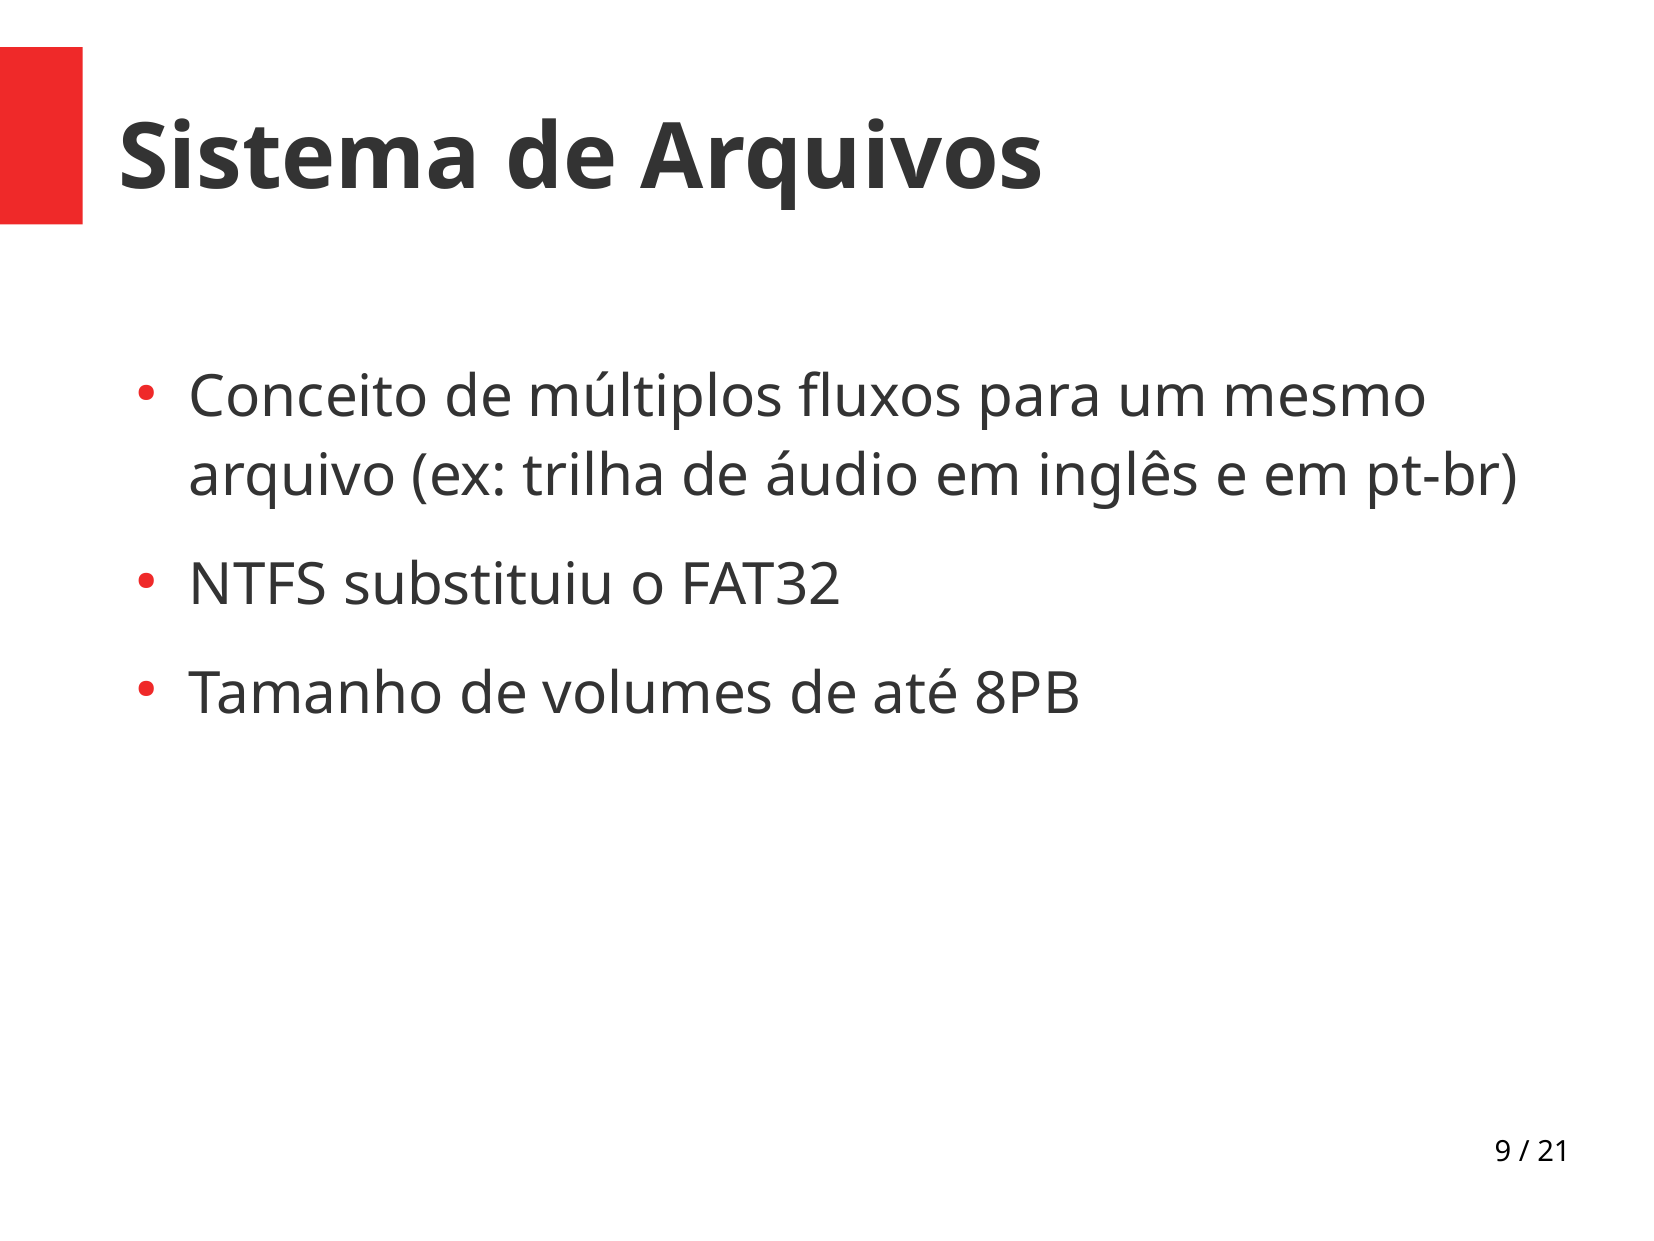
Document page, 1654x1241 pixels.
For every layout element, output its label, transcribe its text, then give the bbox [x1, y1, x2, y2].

list Conceito de múltiplos fluxos para um mesmo arquivo (ex: trilha de áudio em inglês e em pt-br) NTFS substituiu o FAT32 Tamanho de volumes de até 8PB [118, 354, 1536, 1074]
title Sistema de Arquivos [118, 49, 1571, 257]
